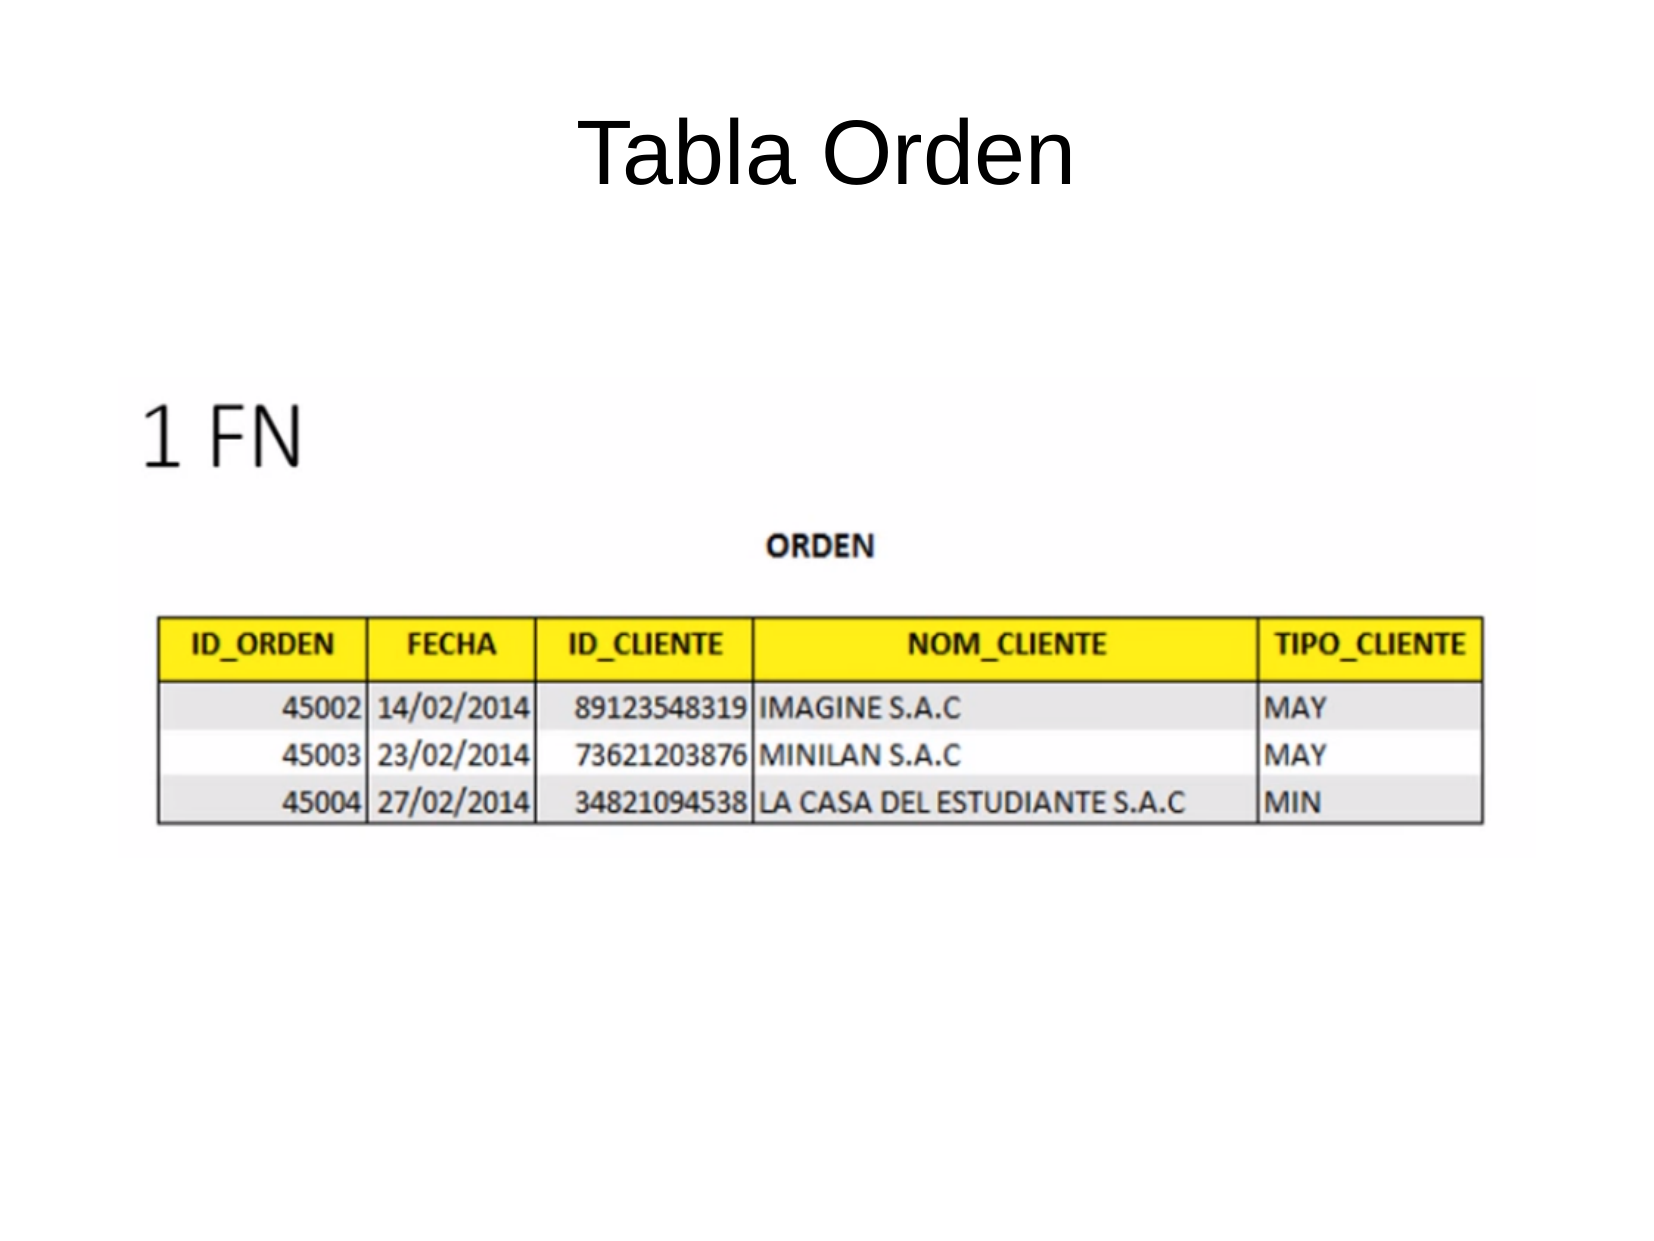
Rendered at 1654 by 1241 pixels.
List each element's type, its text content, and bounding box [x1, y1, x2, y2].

title Tabla Orden [82, 49, 1571, 257]
picture [118, 377, 1536, 858]
